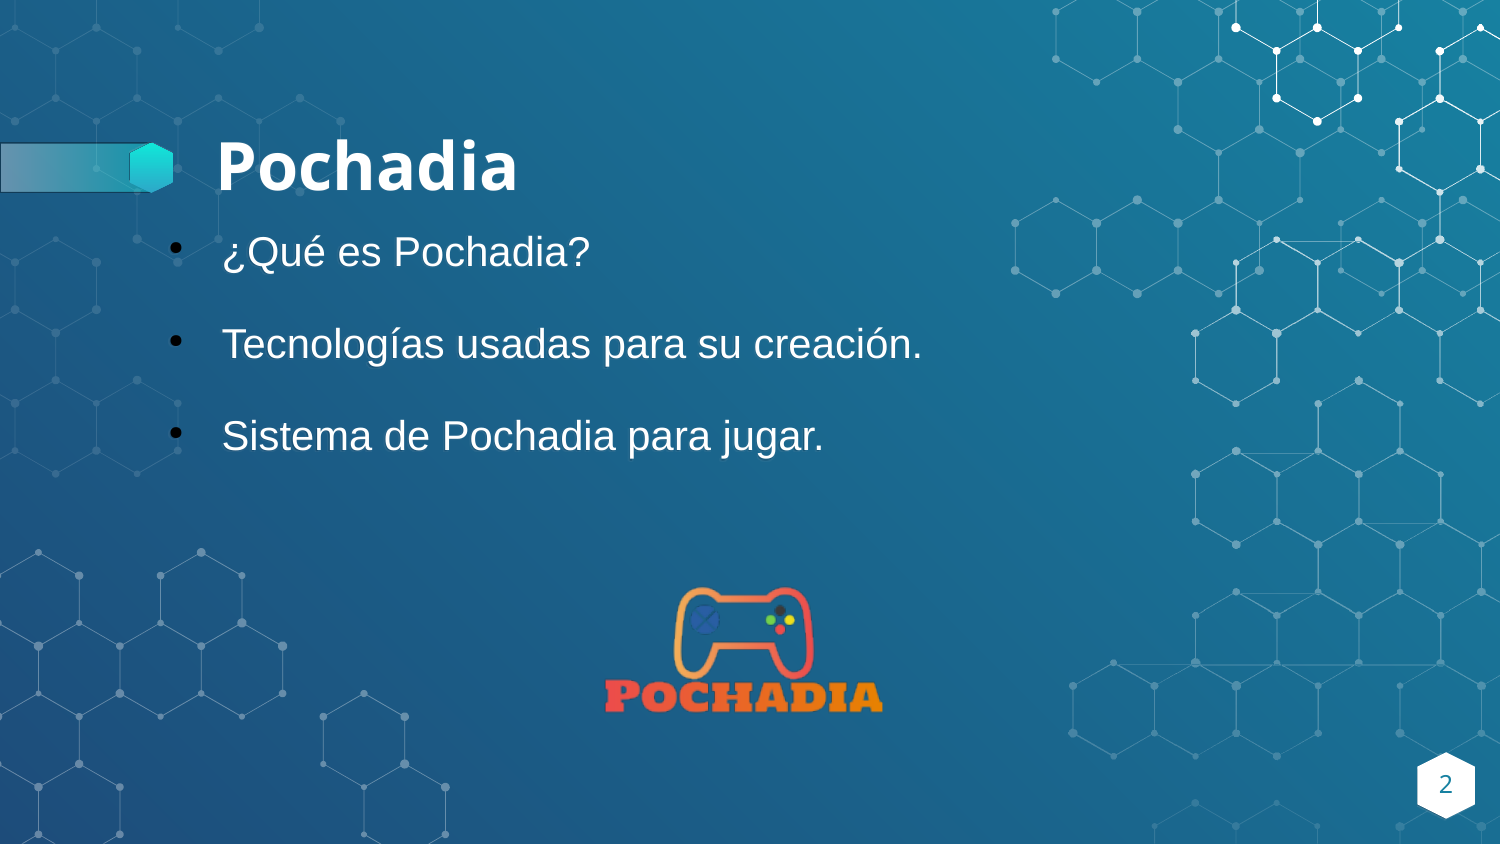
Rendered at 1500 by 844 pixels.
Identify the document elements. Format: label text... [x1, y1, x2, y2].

slide_number <número> [1417, 752, 1475, 819]
picture [590, 496, 898, 804]
list ¿Qué es Pochadia? Tecnologías usadas para su creación. Sistema de Pochadia para jugar. [150, 224, 1323, 761]
title Pochadia [198, 140, 1302, 198]
